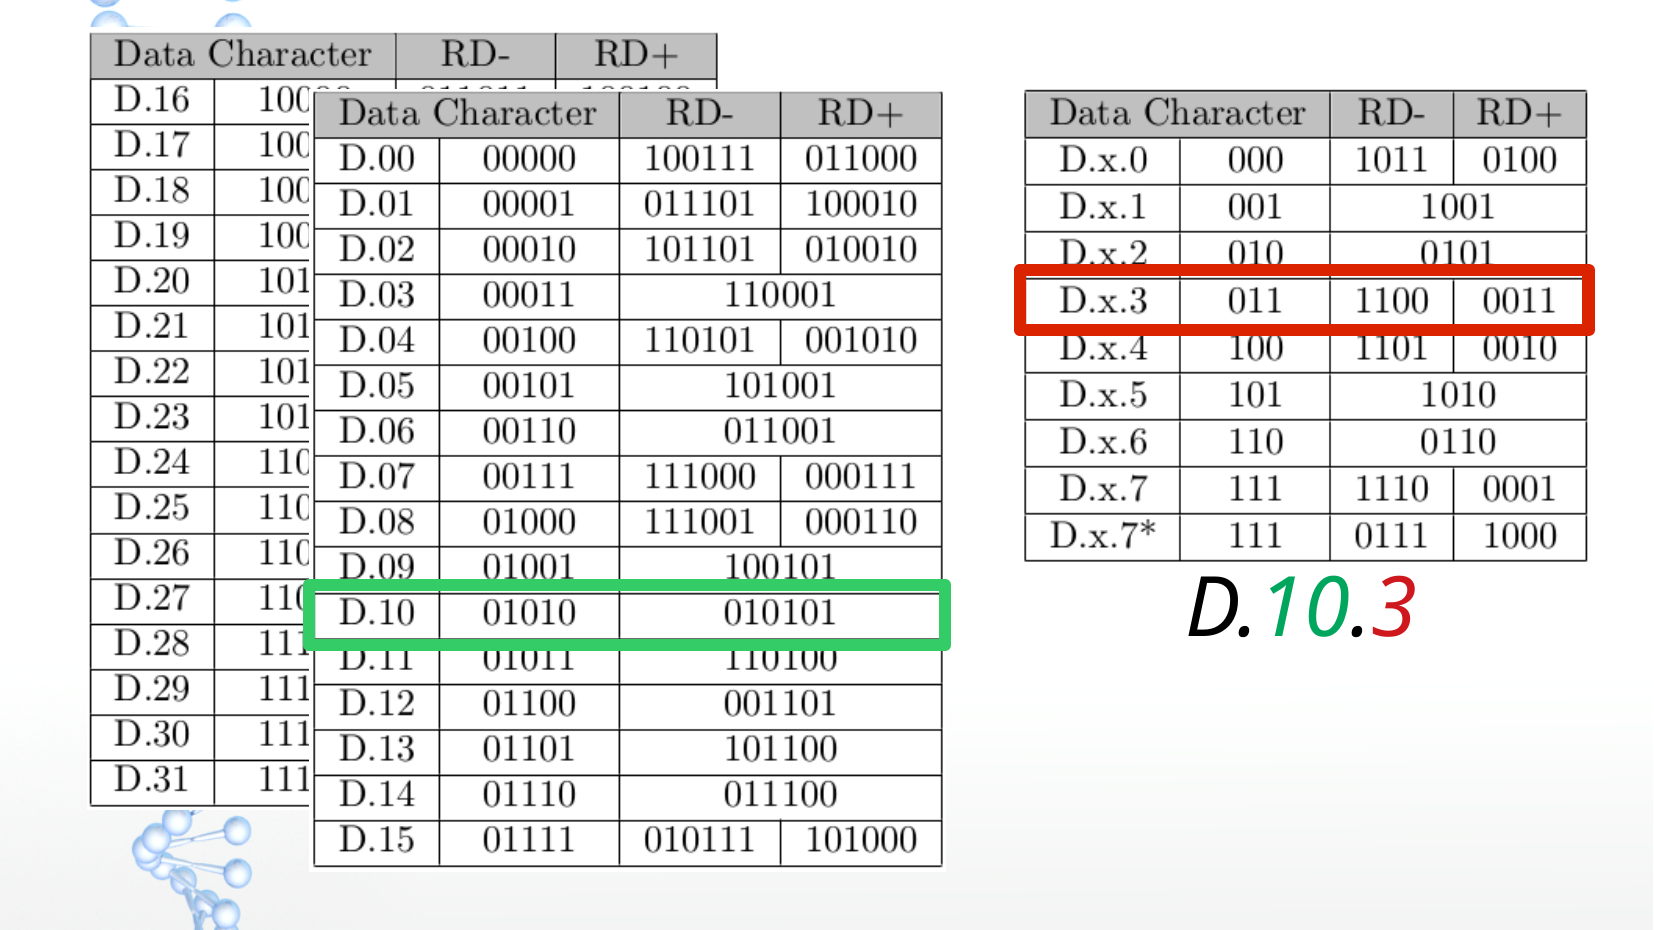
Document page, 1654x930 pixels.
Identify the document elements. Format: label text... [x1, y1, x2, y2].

text_box D.10.3 [783, 591, 939, 639]
picture [0, 0, 1654, 930]
text_box D.10.3 [783, 540, 1653, 901]
